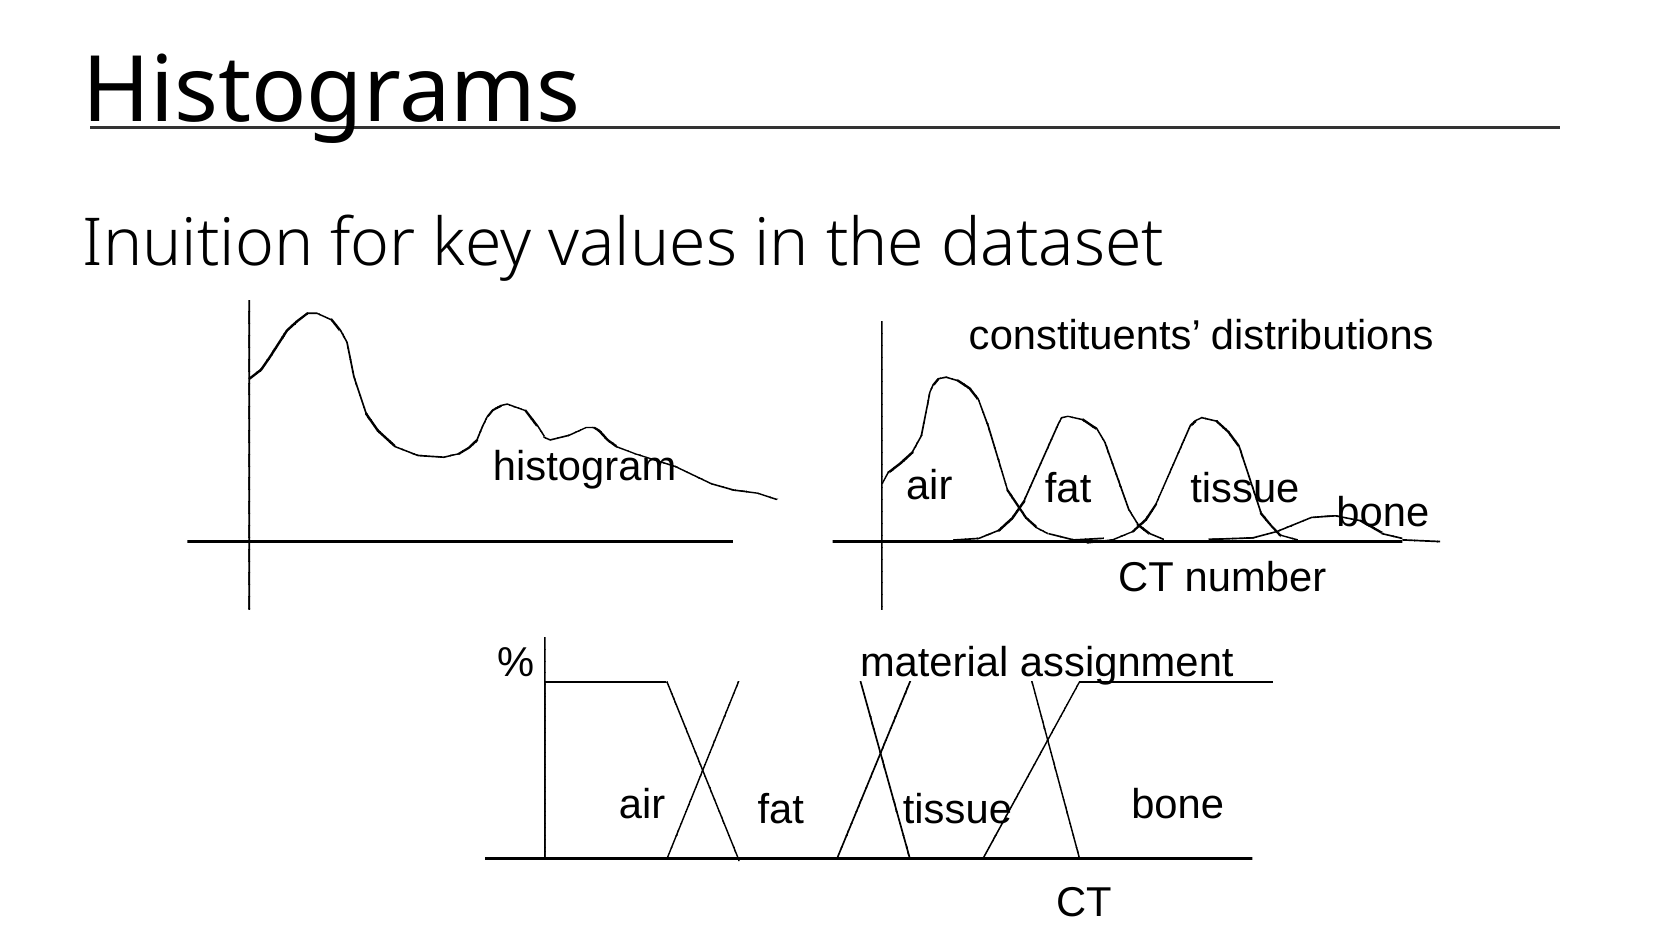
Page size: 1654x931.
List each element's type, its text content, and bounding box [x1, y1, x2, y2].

text_box bone [1336, 484, 1430, 535]
text_box air [618, 776, 666, 827]
text_box fat [1044, 460, 1092, 512]
text_box tissue [1190, 460, 1300, 512]
text_box CT [1055, 875, 1112, 926]
text_box [187, 300, 733, 610]
text_box tissue [902, 781, 1013, 832]
text_box air [906, 457, 953, 508]
title Histograms [82, 32, 1571, 140]
text_box % [497, 634, 535, 685]
list Inuition for key values in the dataset [82, 195, 1571, 286]
text_box [677, 466, 779, 501]
text_box histogram [492, 439, 677, 490]
text_box constituents’ distributions [968, 308, 1435, 359]
text_box bone [1131, 776, 1225, 827]
text_box [832, 321, 1441, 610]
text_box [485, 637, 1253, 862]
text_box material assignment [860, 634, 1235, 685]
text_box CT number [1118, 549, 1327, 601]
text_box fat [757, 781, 805, 832]
